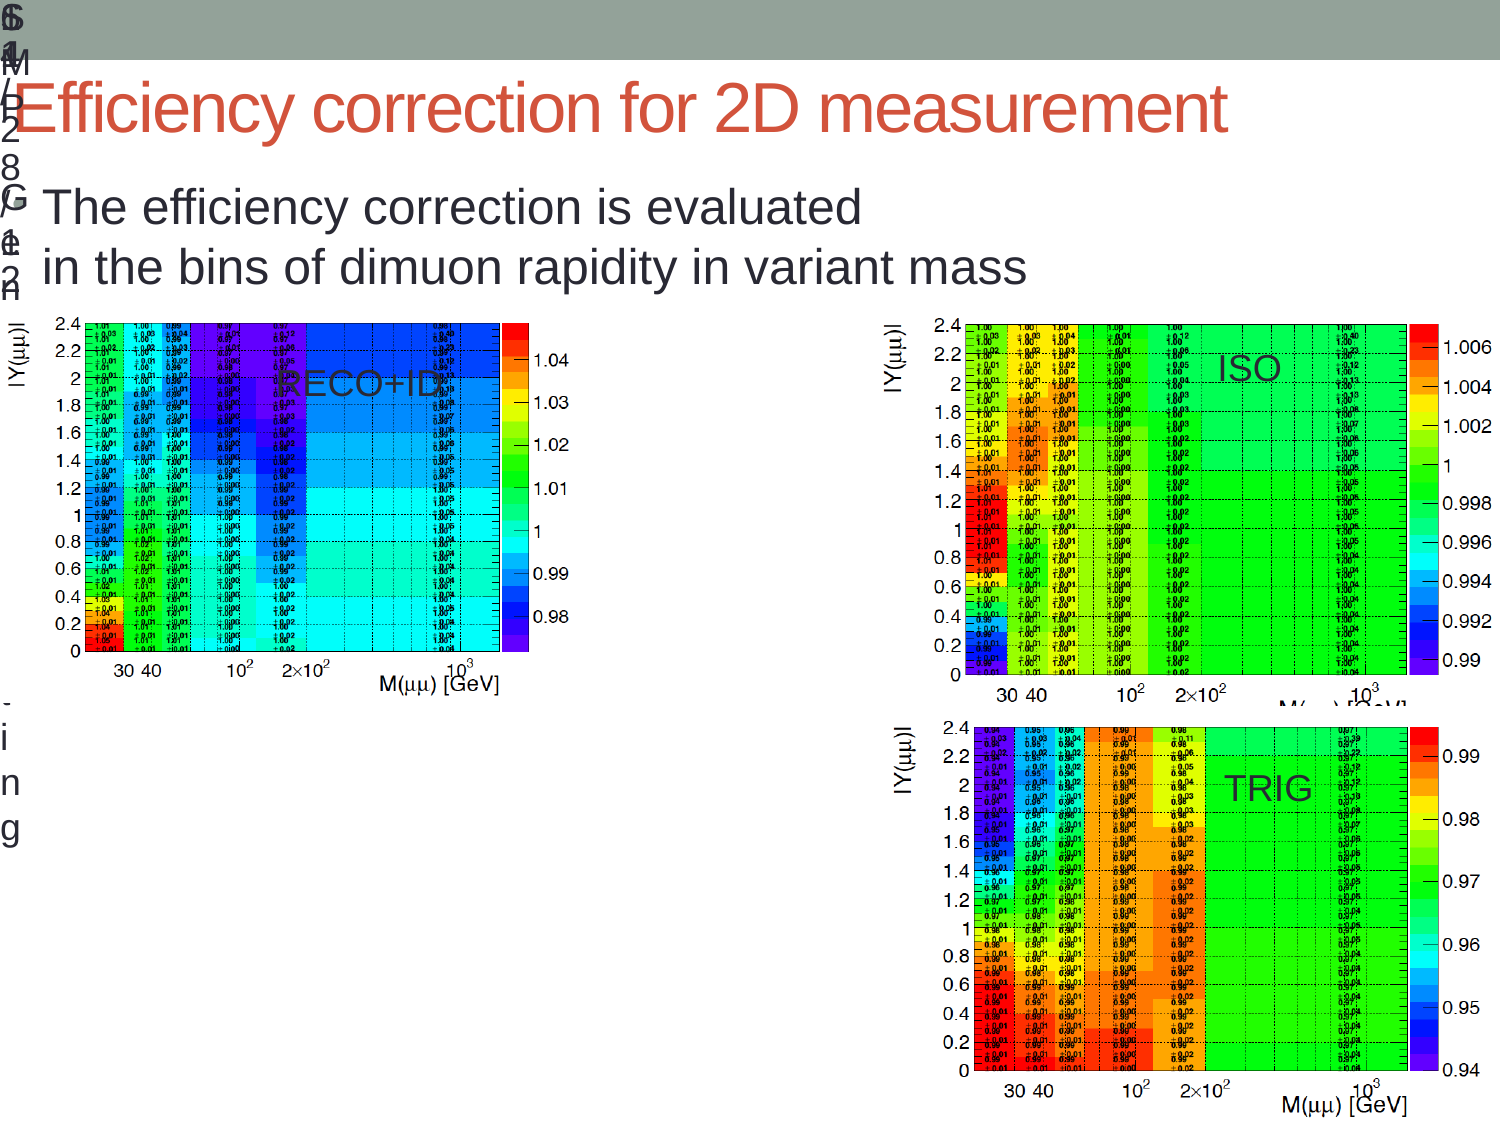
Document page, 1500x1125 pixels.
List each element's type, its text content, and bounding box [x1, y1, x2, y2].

text_box ISO [1202, 336, 1298, 397]
picture [0, 303, 587, 704]
text_box TRIG [1209, 756, 1329, 817]
text_box RECO+ID [260, 351, 459, 412]
picture [871, 303, 1500, 1125]
list The efficiency correction is evaluated in the bins of dimuon rapidity in variant mass [0, 166, 1500, 1125]
title Efficiency correction for 2D measurement [0, 23, 1347, 166]
